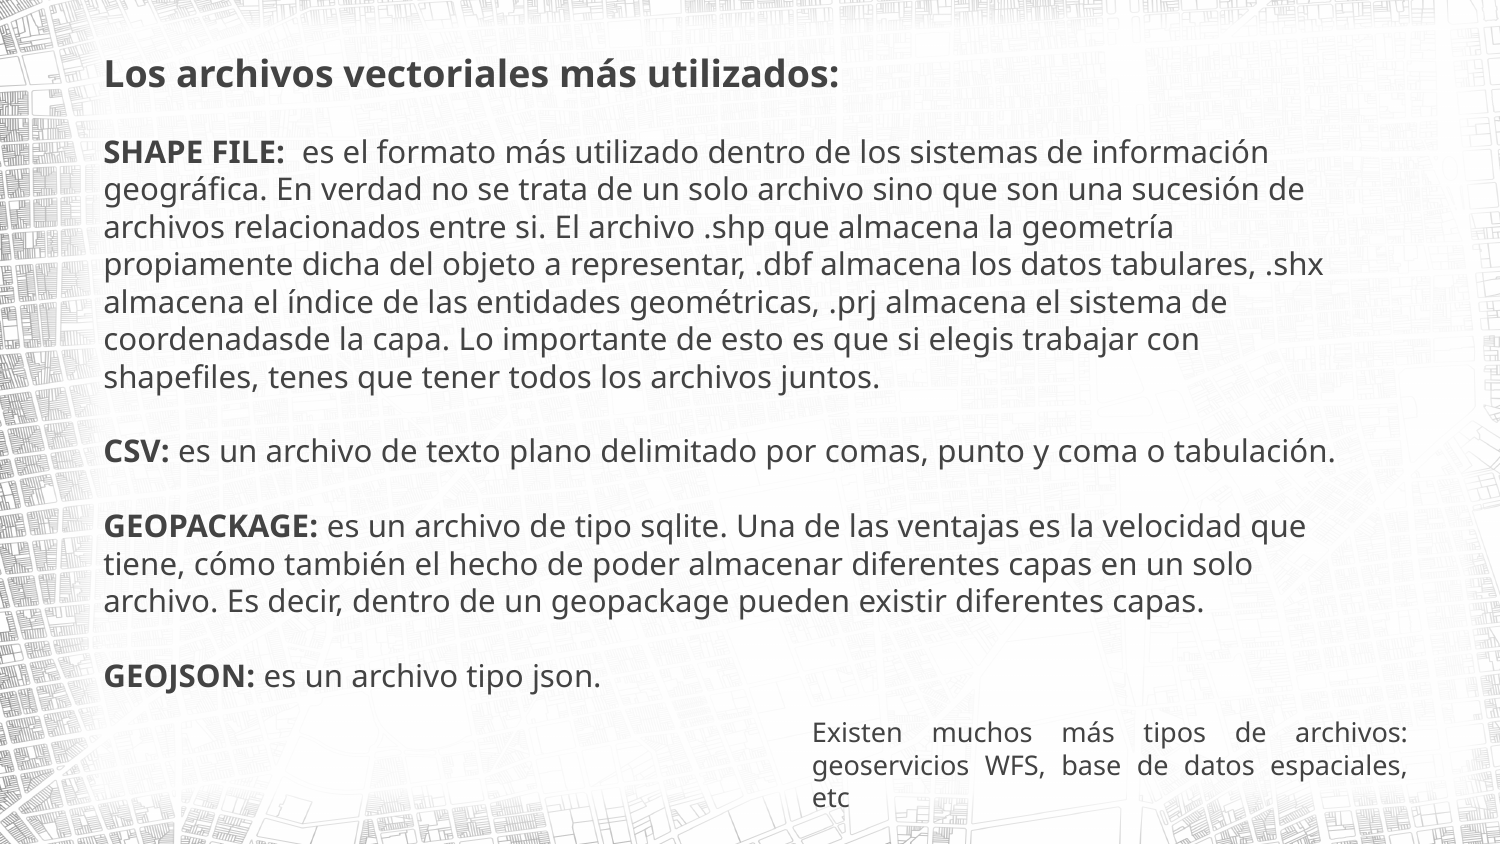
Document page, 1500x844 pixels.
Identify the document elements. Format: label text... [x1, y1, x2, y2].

picture [0, 0, 1500, 844]
text_box Existen muchos más tipos de archivos: geoservicios WFS, base de datos espaciales, etc [797, 708, 1423, 829]
text_box Los archivos vectoriales más utilizados: SHAPE FILE: es el formato más utilizado dentro de los sistemas de información geográfica. En verdad no se trata de un solo archivo sino que son una sucesión de archivos relacionados entre si. El archivo .shp que almacena la geometría propiamente dicha del objeto a representar, .dbf almacena los datos tabulares, .shx almacena el índice de las entidades geométricas, .prj almacena el sistema de coordenadasde la capa. Lo importante de esto es que si elegis trabajar con shapefiles, tenes que tener todos los archivos juntos. CSV: es un archivo de texto plano delimitado por comas, punto y coma o tabulación. GEOPACKAGE: es un archivo de tipo sqlite. Una de las ventajas es la velocidad que tiene, cómo también el hecho de poder almacenar diferentes capas en un solo archivo. Es decir, dentro de un geopackage pueden existir diferentes capas. GEOJSON: es un archivo tipo json. [88, 42, 1365, 695]
